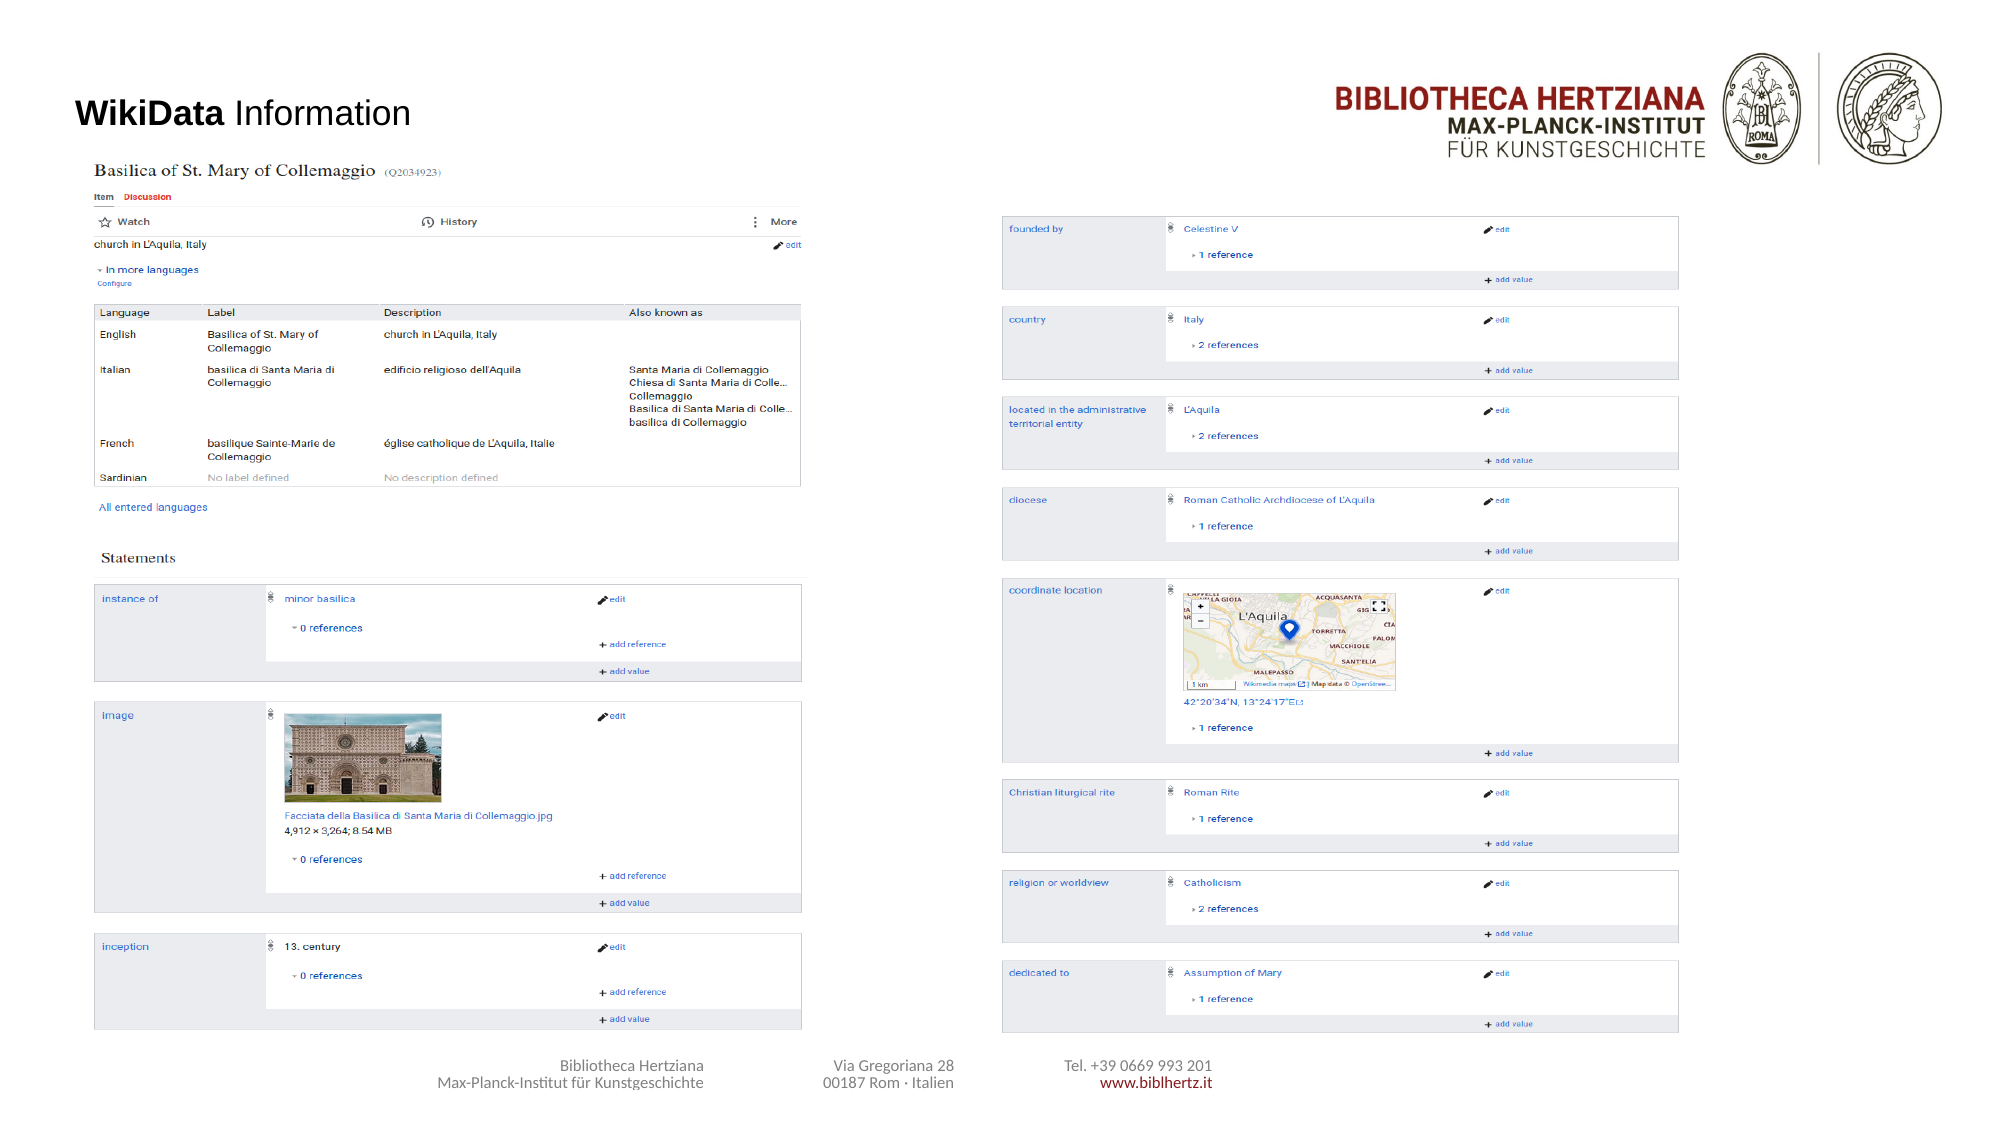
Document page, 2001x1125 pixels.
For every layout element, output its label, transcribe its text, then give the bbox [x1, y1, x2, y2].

picture [85, 158, 811, 1036]
picture [1237, 37, 1951, 182]
picture [986, 209, 1697, 1037]
title WikiData Information [75, 75, 1276, 150]
